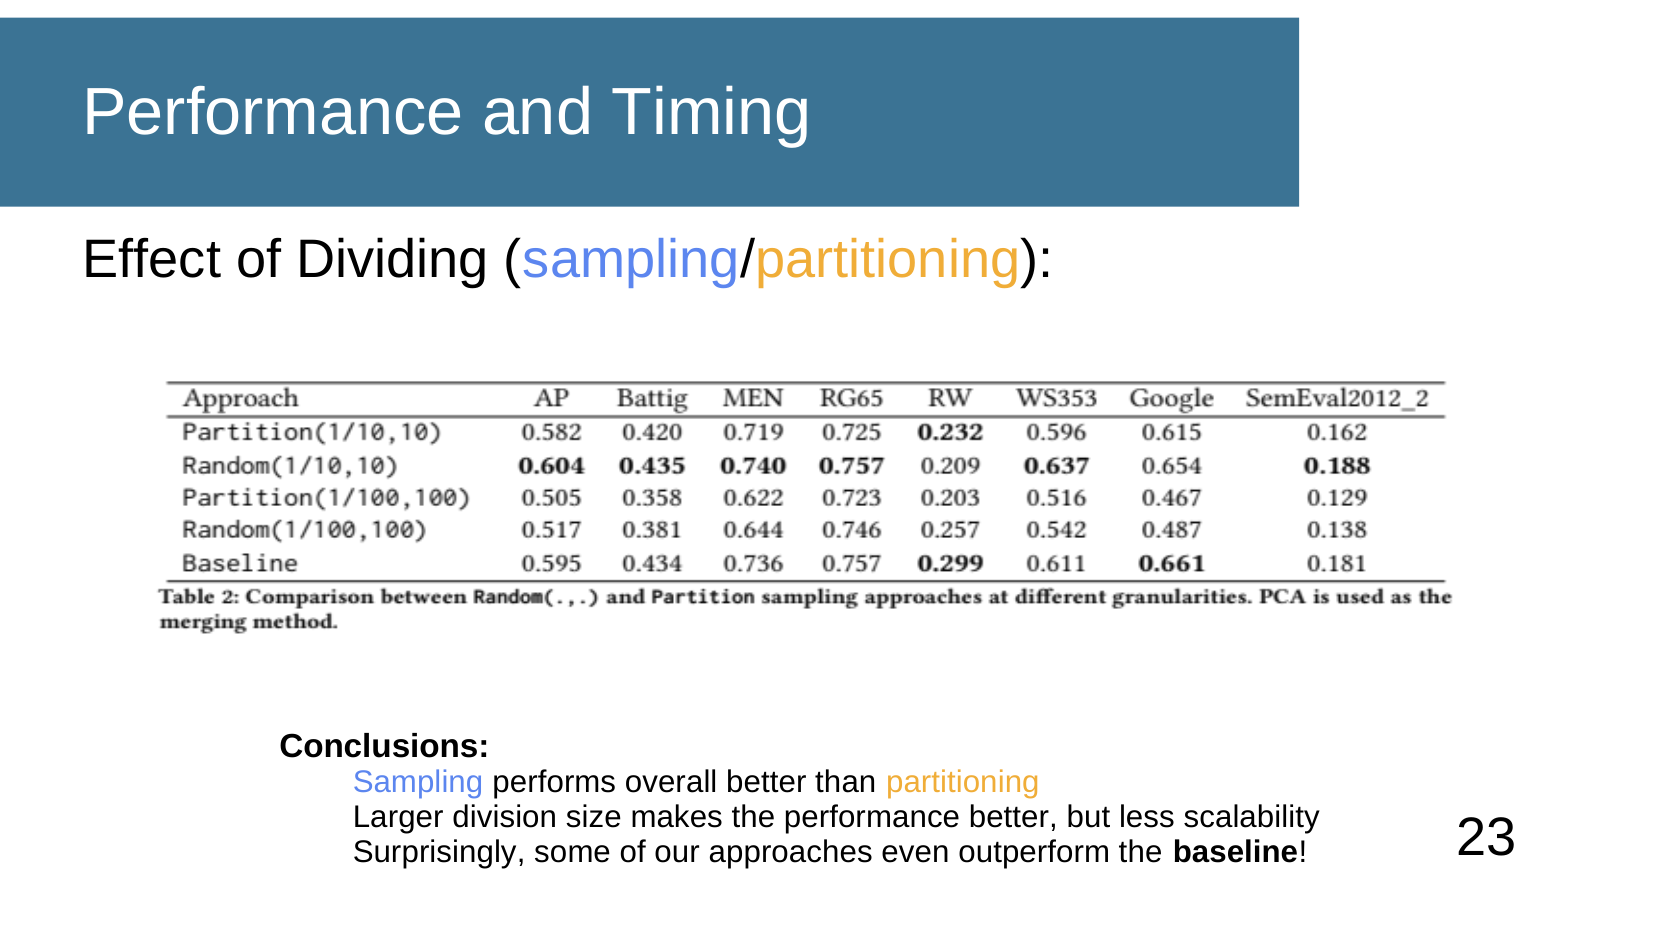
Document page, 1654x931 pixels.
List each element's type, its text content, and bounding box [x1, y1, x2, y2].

text_box Conclusions: Sampling performs overall better than partitioning Larger division size makes the performance better, but less scalability Surprisingly, some of our approaches even outperform the baseline! [264, 720, 1337, 908]
list Effect of Dividing (sampling/partitioning): [82, 224, 1571, 764]
title Performance and Timing [82, 35, 1234, 189]
picture [153, 364, 1458, 644]
